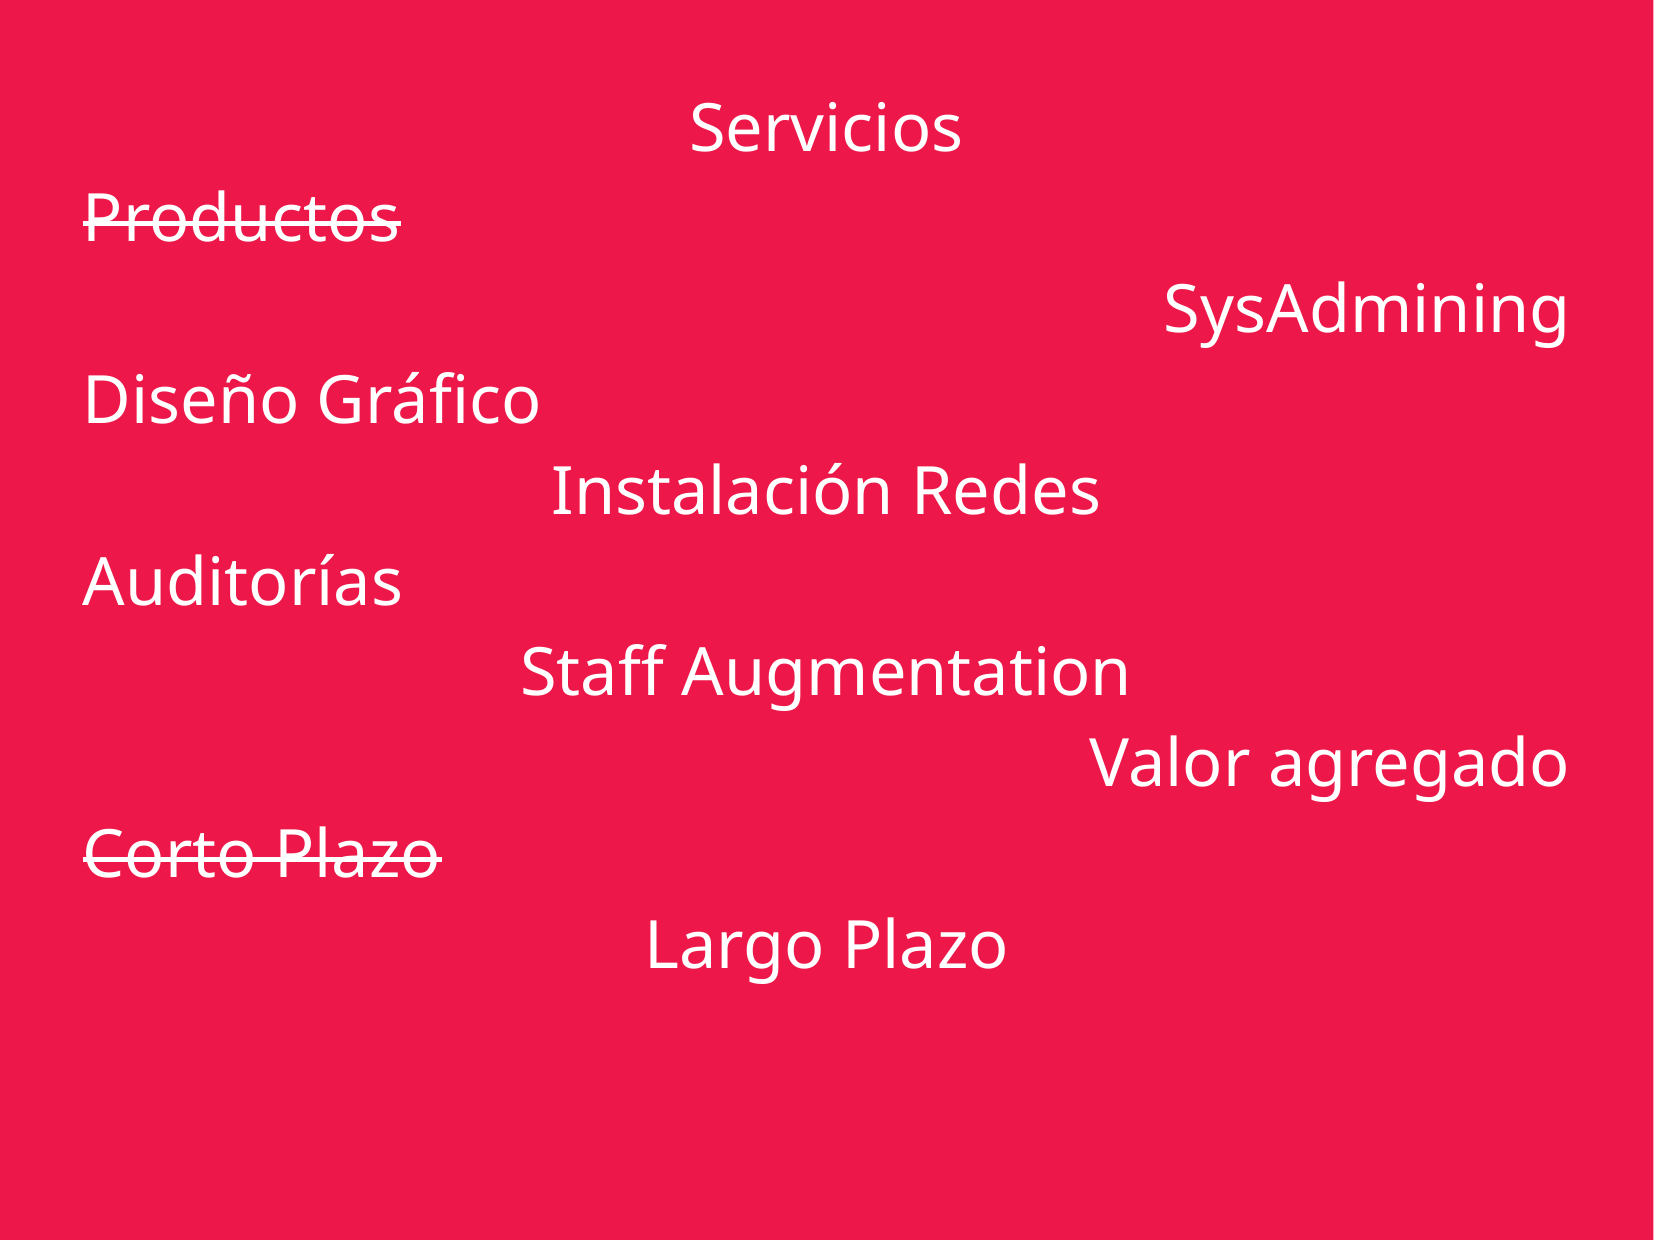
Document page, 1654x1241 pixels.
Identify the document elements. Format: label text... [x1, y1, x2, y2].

subtitle Servicios Productos SysAdmining Diseño Gráfico Instalación Redes Auditorías Staff Augmentation Valor agregado Corto Plazo Largo Plazo [82, 56, 1571, 1102]
